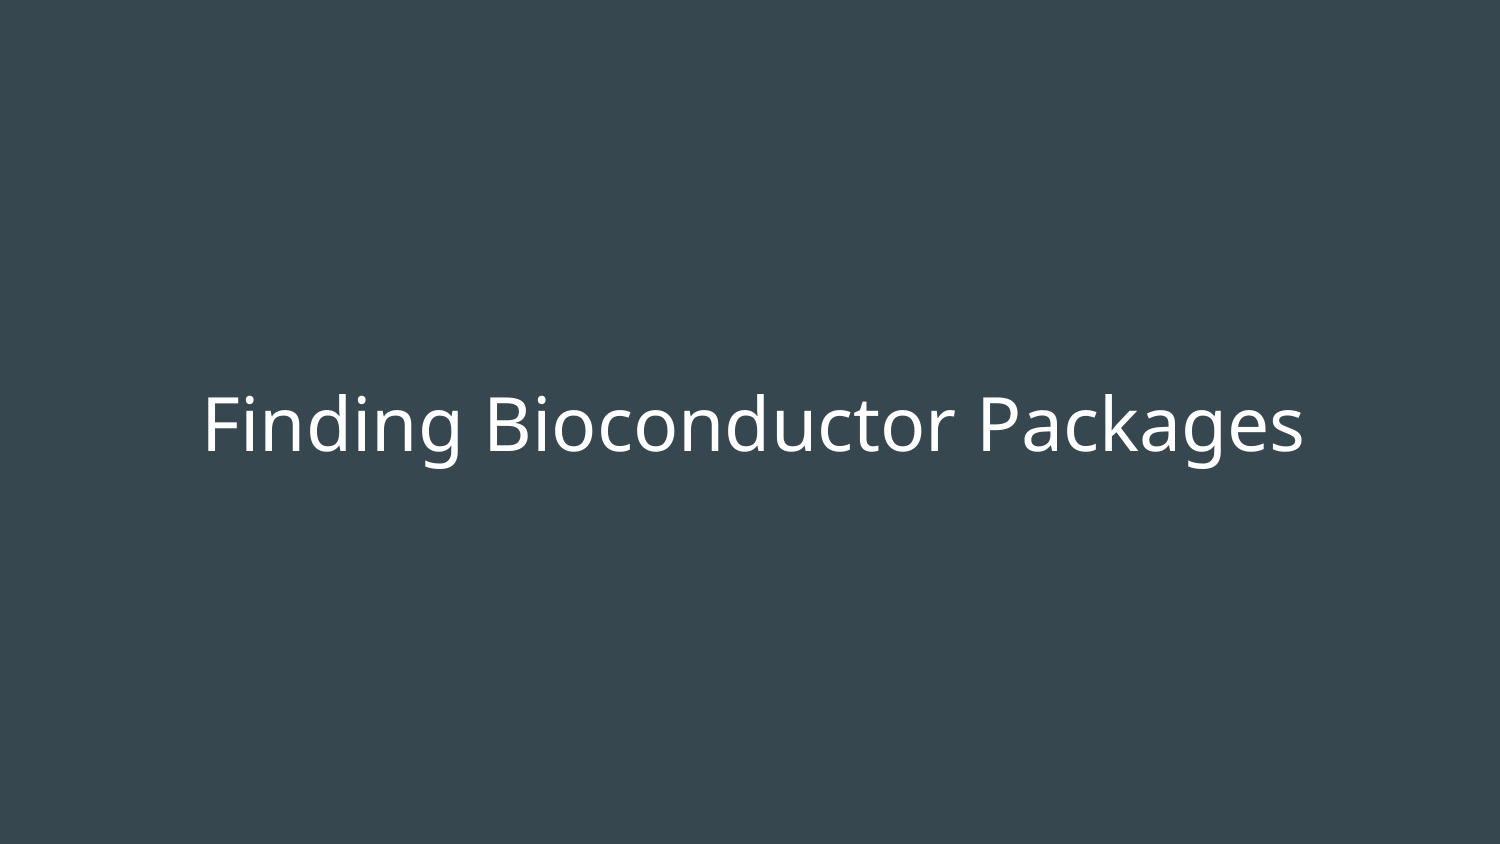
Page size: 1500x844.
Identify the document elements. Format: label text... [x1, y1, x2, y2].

title Finding Bioconductor Packages [110, 351, 1399, 493]
